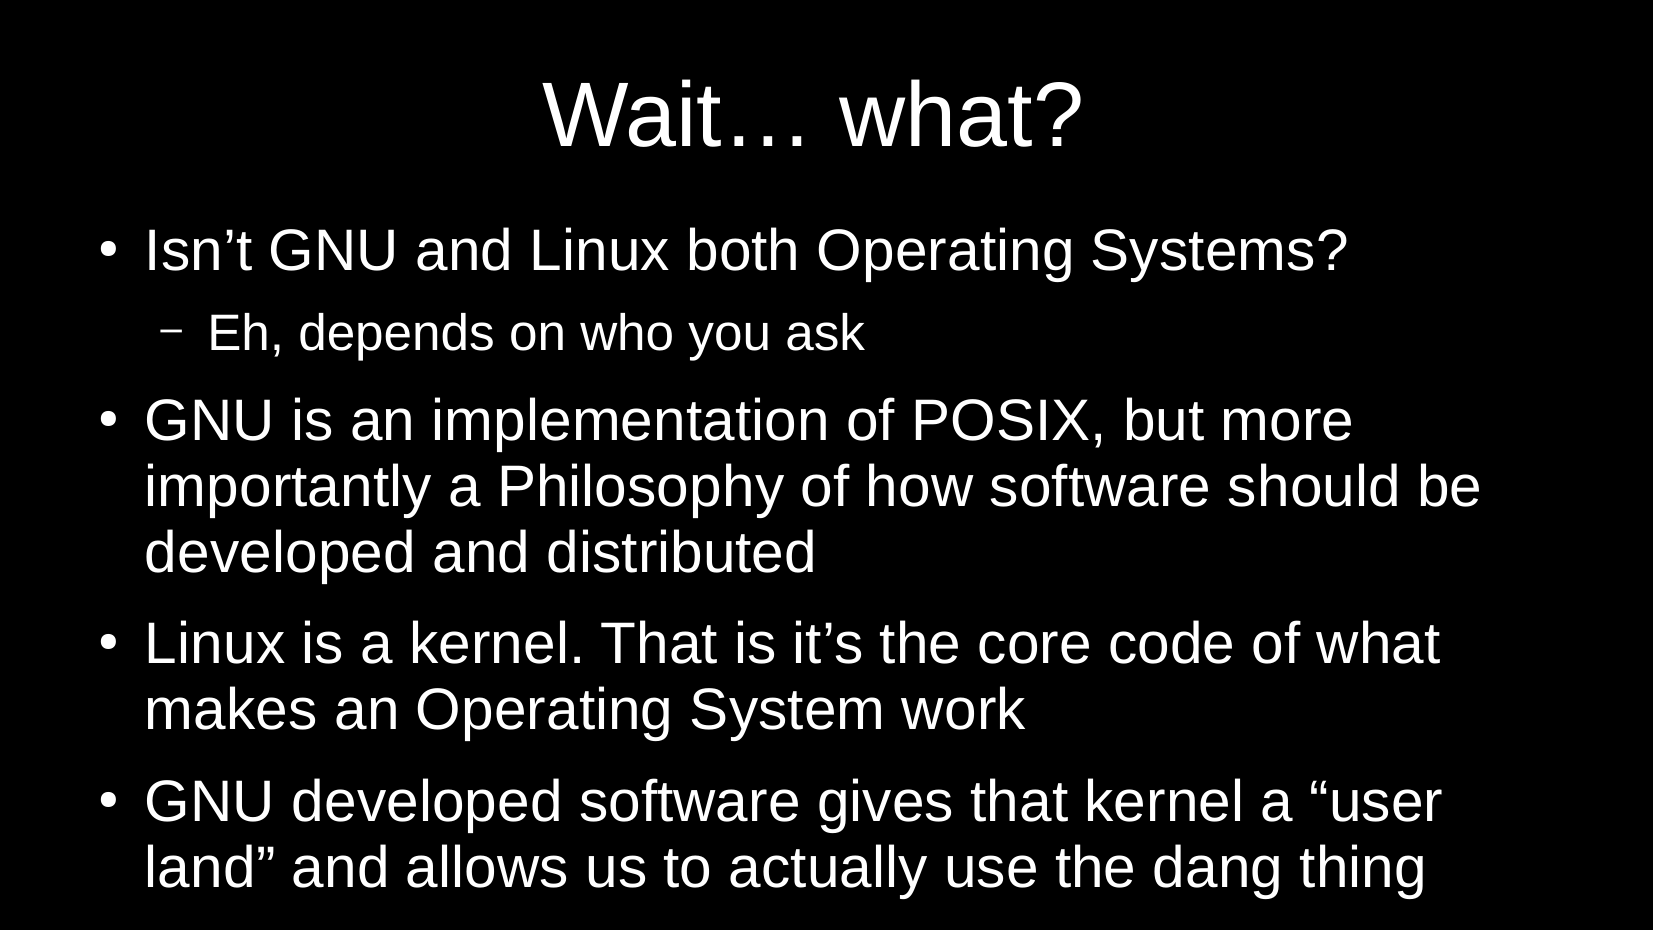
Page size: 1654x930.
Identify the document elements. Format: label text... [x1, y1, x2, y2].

list Isn’t GNU and Linux both Operating Systems? Eh, depends on who you ask GNU is an implementation of POSIX, but more importantly a Philosophy of how software should be developed and distributed Linux is a kernel. That is it’s the core code of what makes an Operating System work GNU developed software gives that kernel a “user land” and allows us to actually use the dang thing [82, 217, 1571, 901]
title Wait… what? [82, 37, 1571, 193]
